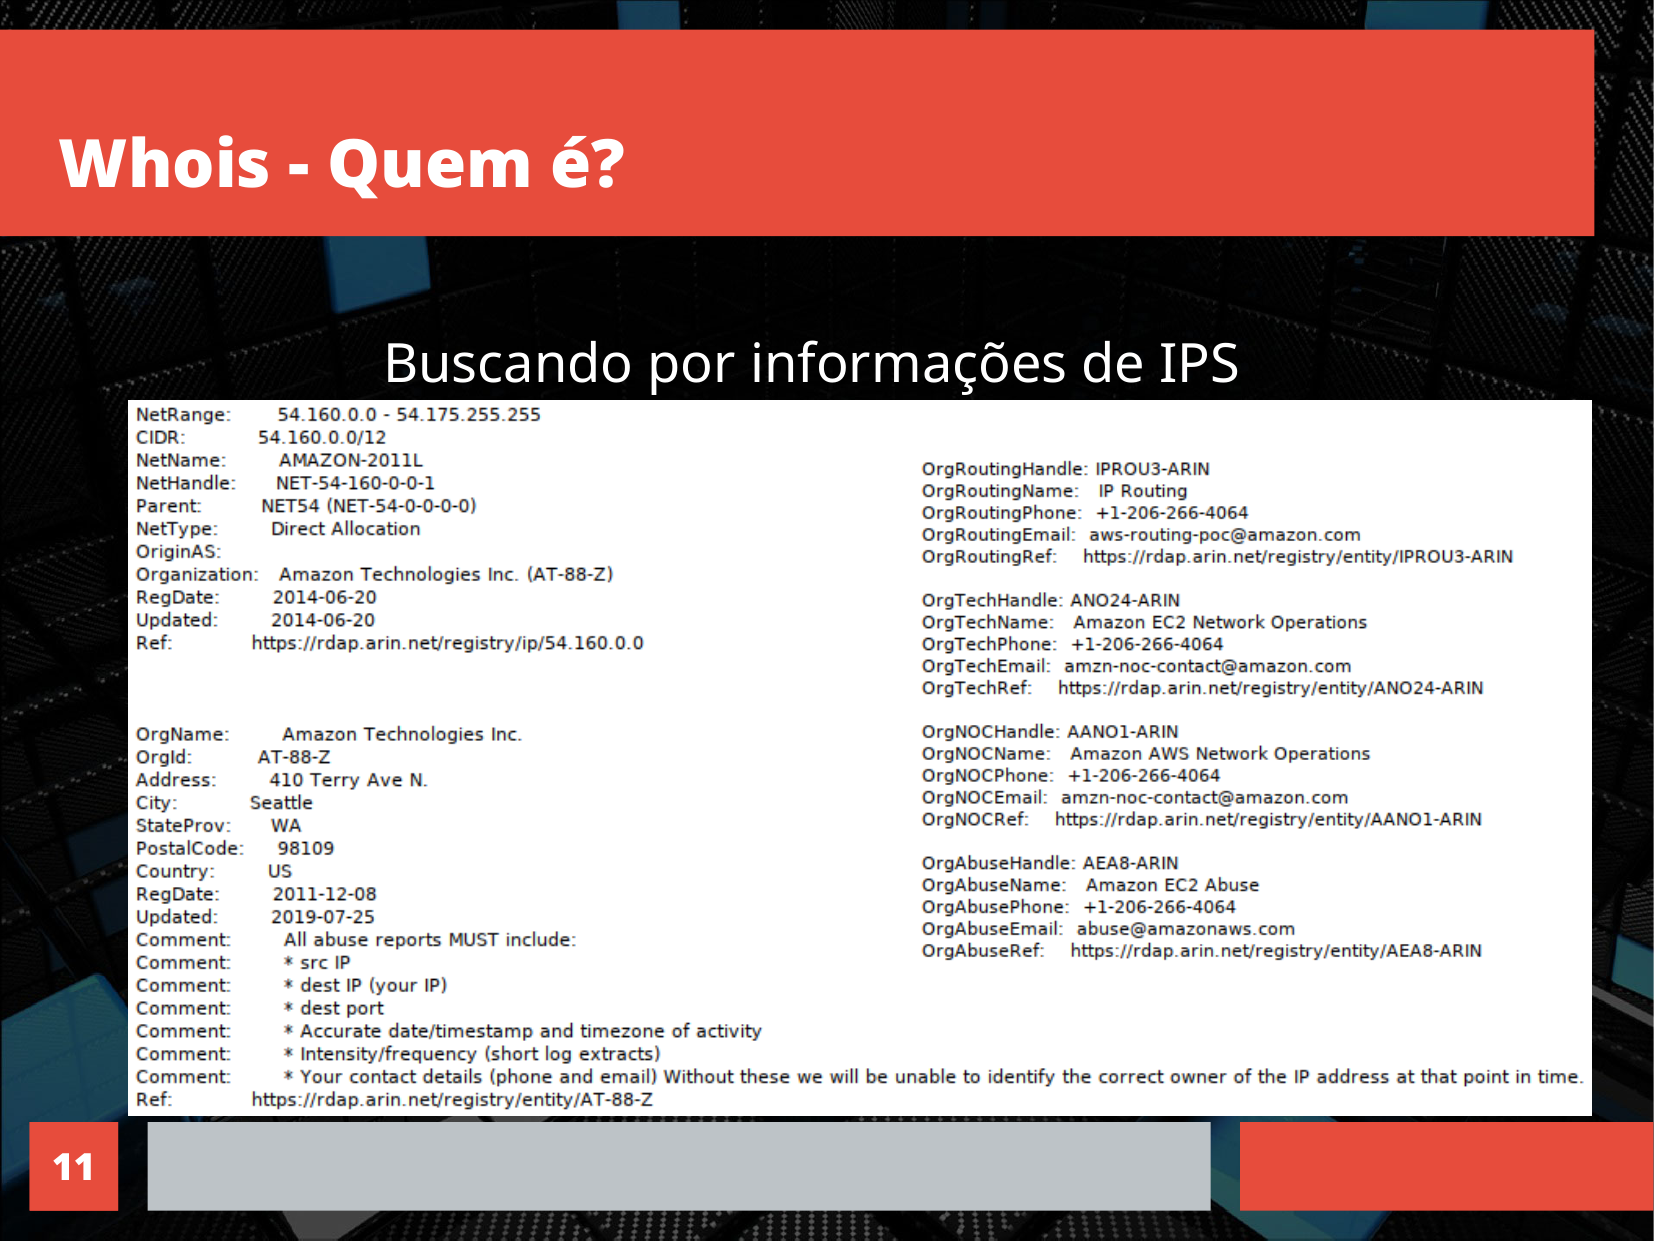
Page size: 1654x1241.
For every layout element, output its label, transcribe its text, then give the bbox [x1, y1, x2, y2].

picture [0, 0, 1654, 1241]
title Whois - Quem é? [59, 59, 1595, 207]
list Buscando por informações de IPS [59, 324, 1565, 1093]
